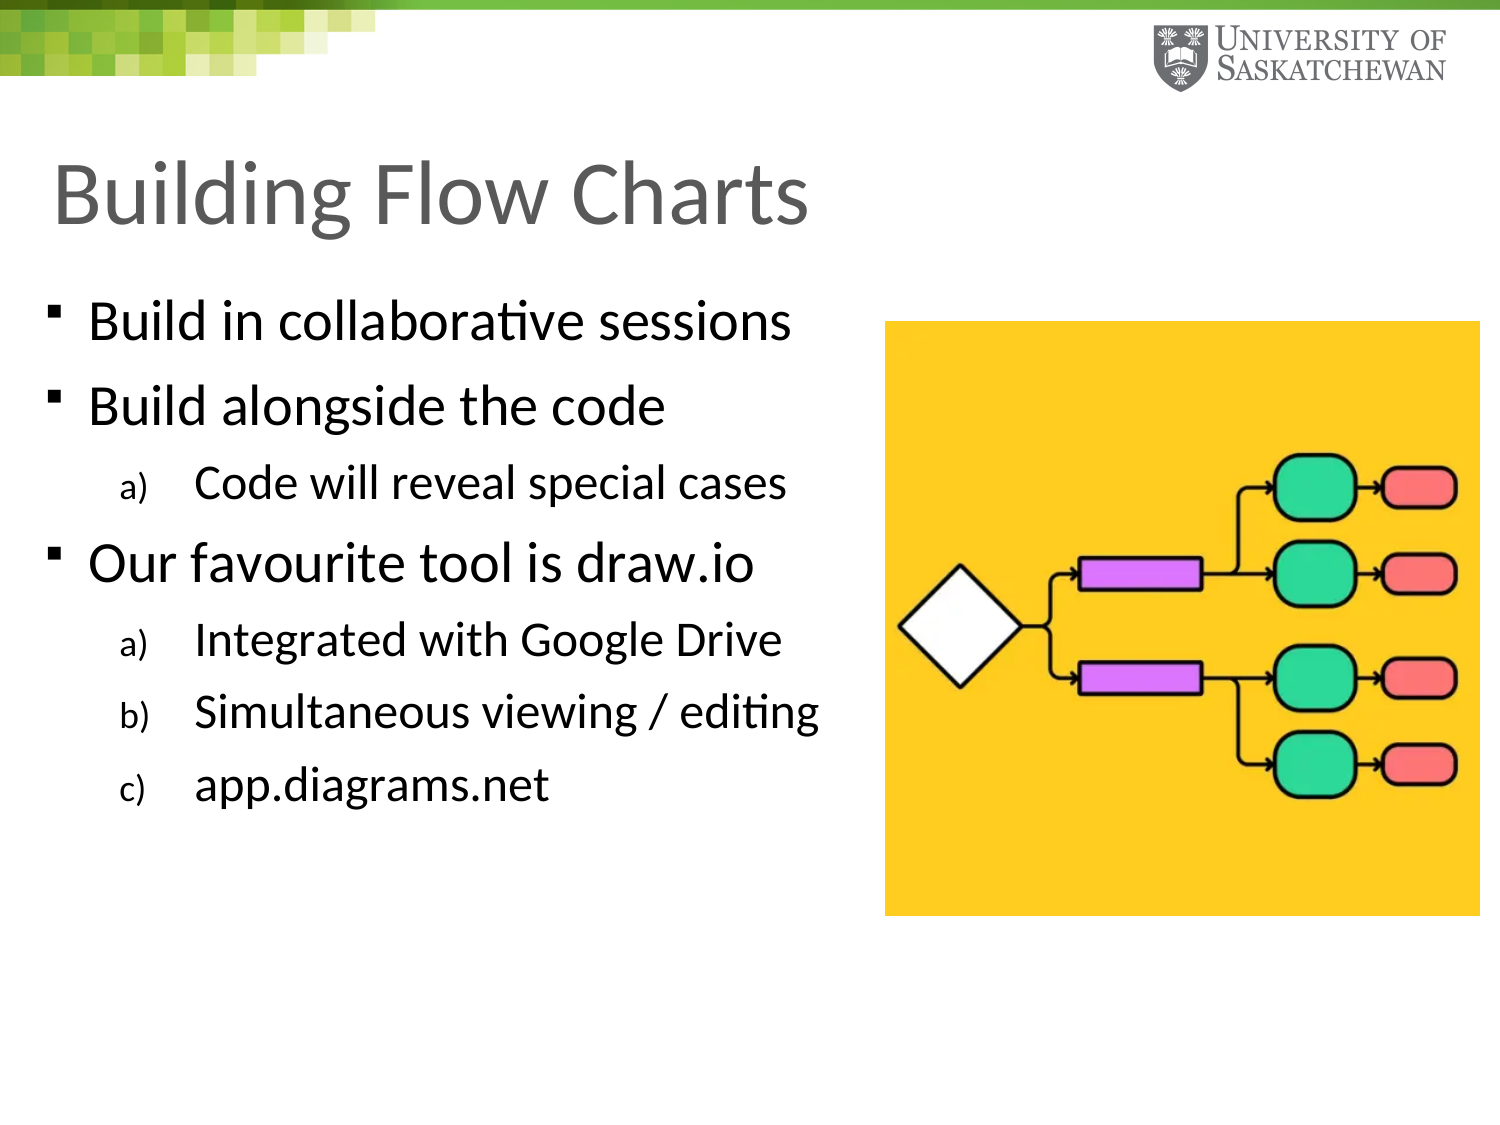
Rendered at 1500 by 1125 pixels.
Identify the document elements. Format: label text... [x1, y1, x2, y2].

title Building Flow Charts [37, 124, 1441, 251]
list Build in collaborative sessions Build alongside the code Code will reveal special cases Our favourite tool is draw.io Integrated with Google Drive Simultaneous viewing / editing app.diagrams.net [29, 274, 886, 988]
picture [0, 0, 1500, 916]
